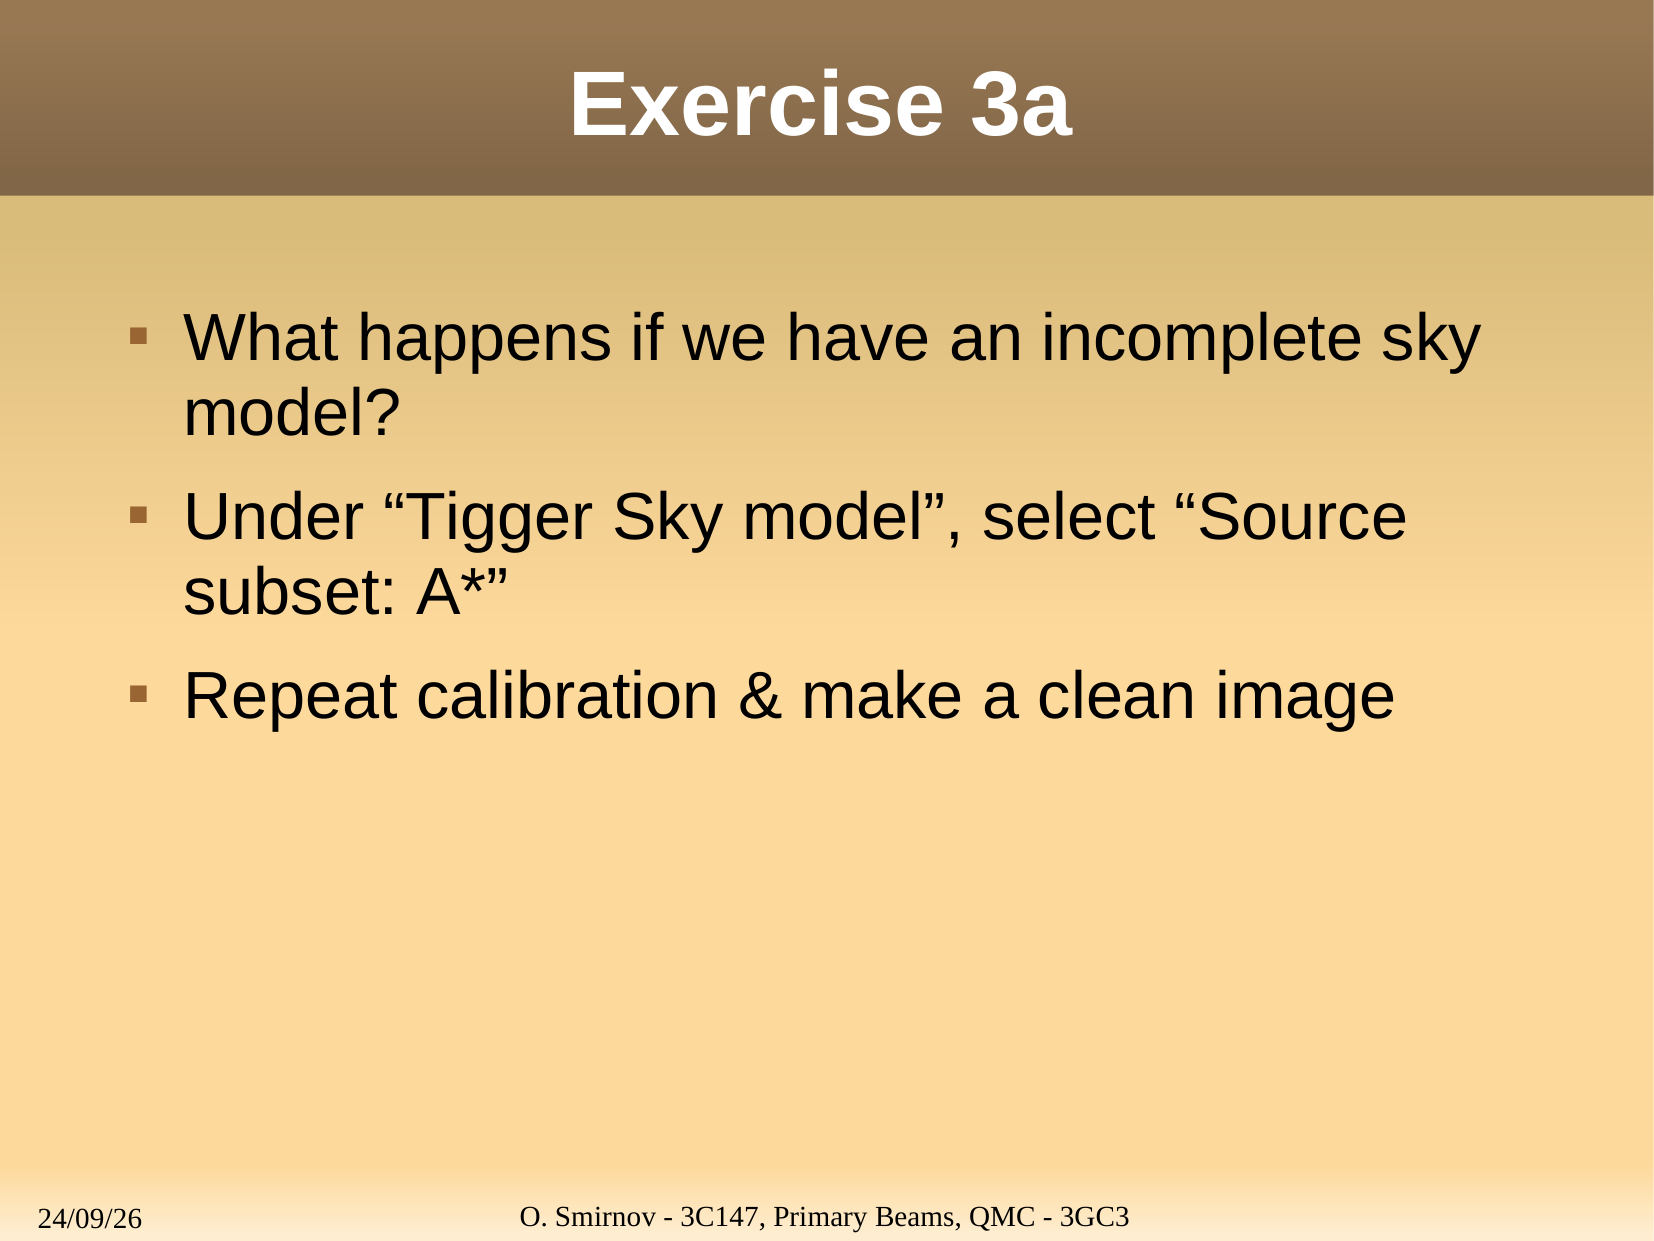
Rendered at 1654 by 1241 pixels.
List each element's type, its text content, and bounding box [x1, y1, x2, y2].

picture [0, 0, 1654, 1241]
list What happens if we have an incomplete sky model? Under “Tigger Sky model”, select “Source subset: A*” Repeat calibration & make a clean image [112, 300, 1601, 1119]
title Exercise 3a [76, 0, 1565, 208]
